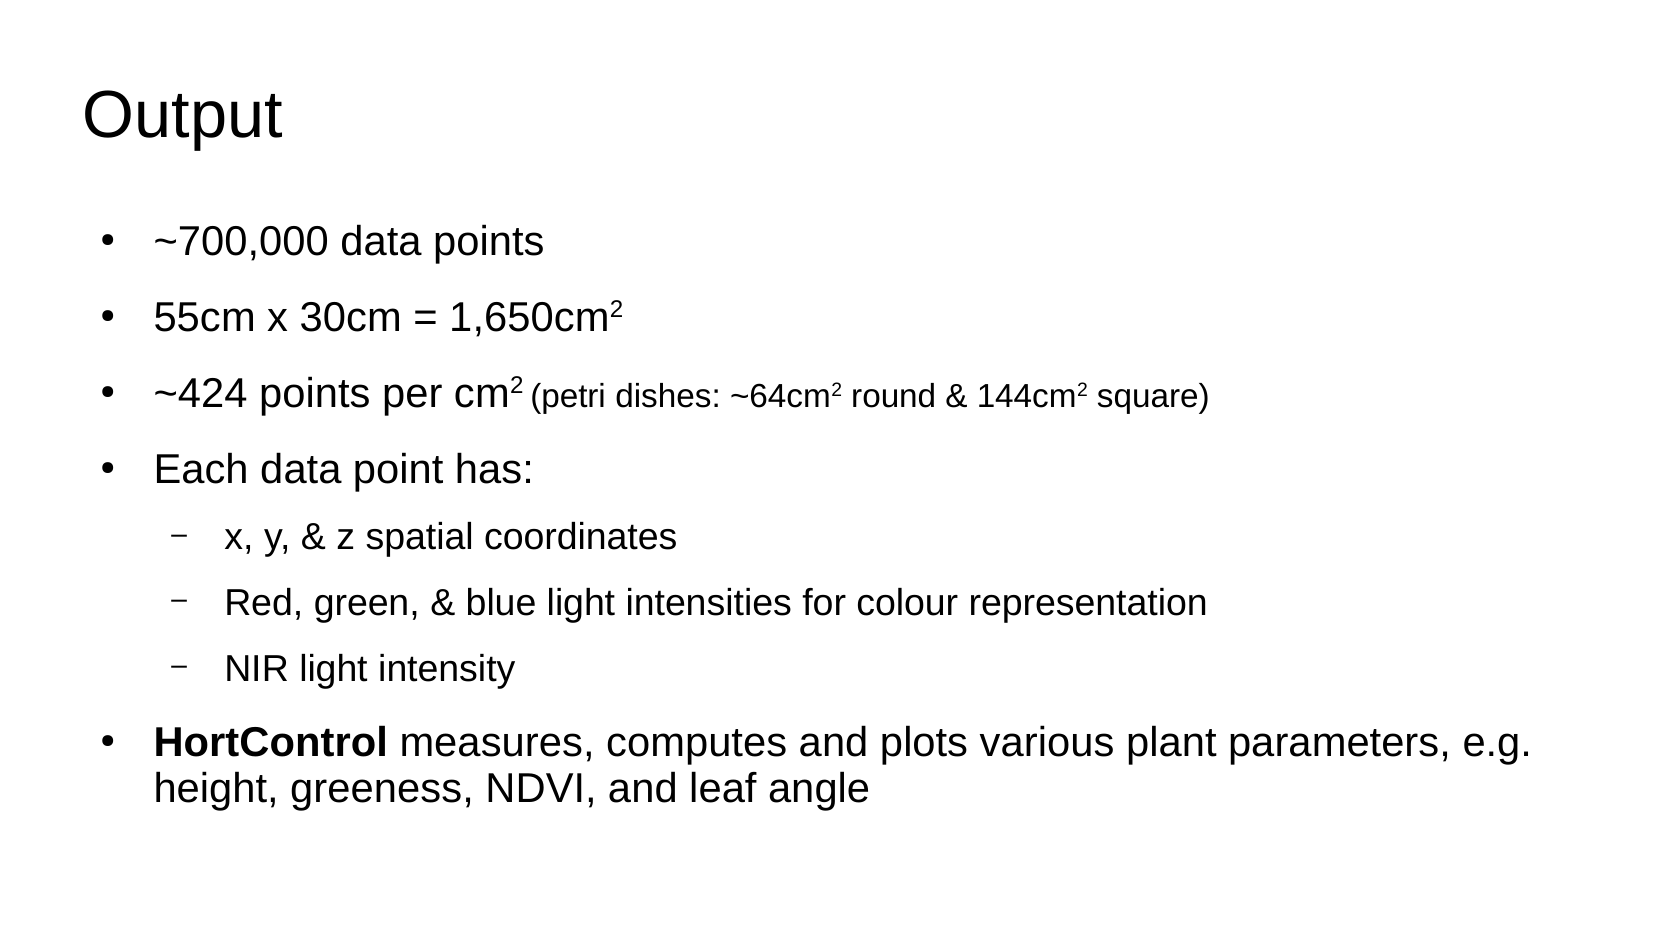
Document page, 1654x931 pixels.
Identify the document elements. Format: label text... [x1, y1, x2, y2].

list ~700,000 data points 55cm x 30cm = 1,650cm2 ~424 points per cm2 (petri dishes: ~64cm2 round & 144cm2 square) Each data point has: x, y, & z spatial coordinates Red, green, & blue light intensities for colour representation NIR light intensity HortControl measures, computes and plots various plant parameters, e.g. height, greeness, NDVI, and leaf angle [82, 217, 1571, 857]
title Output [82, 37, 1571, 193]
